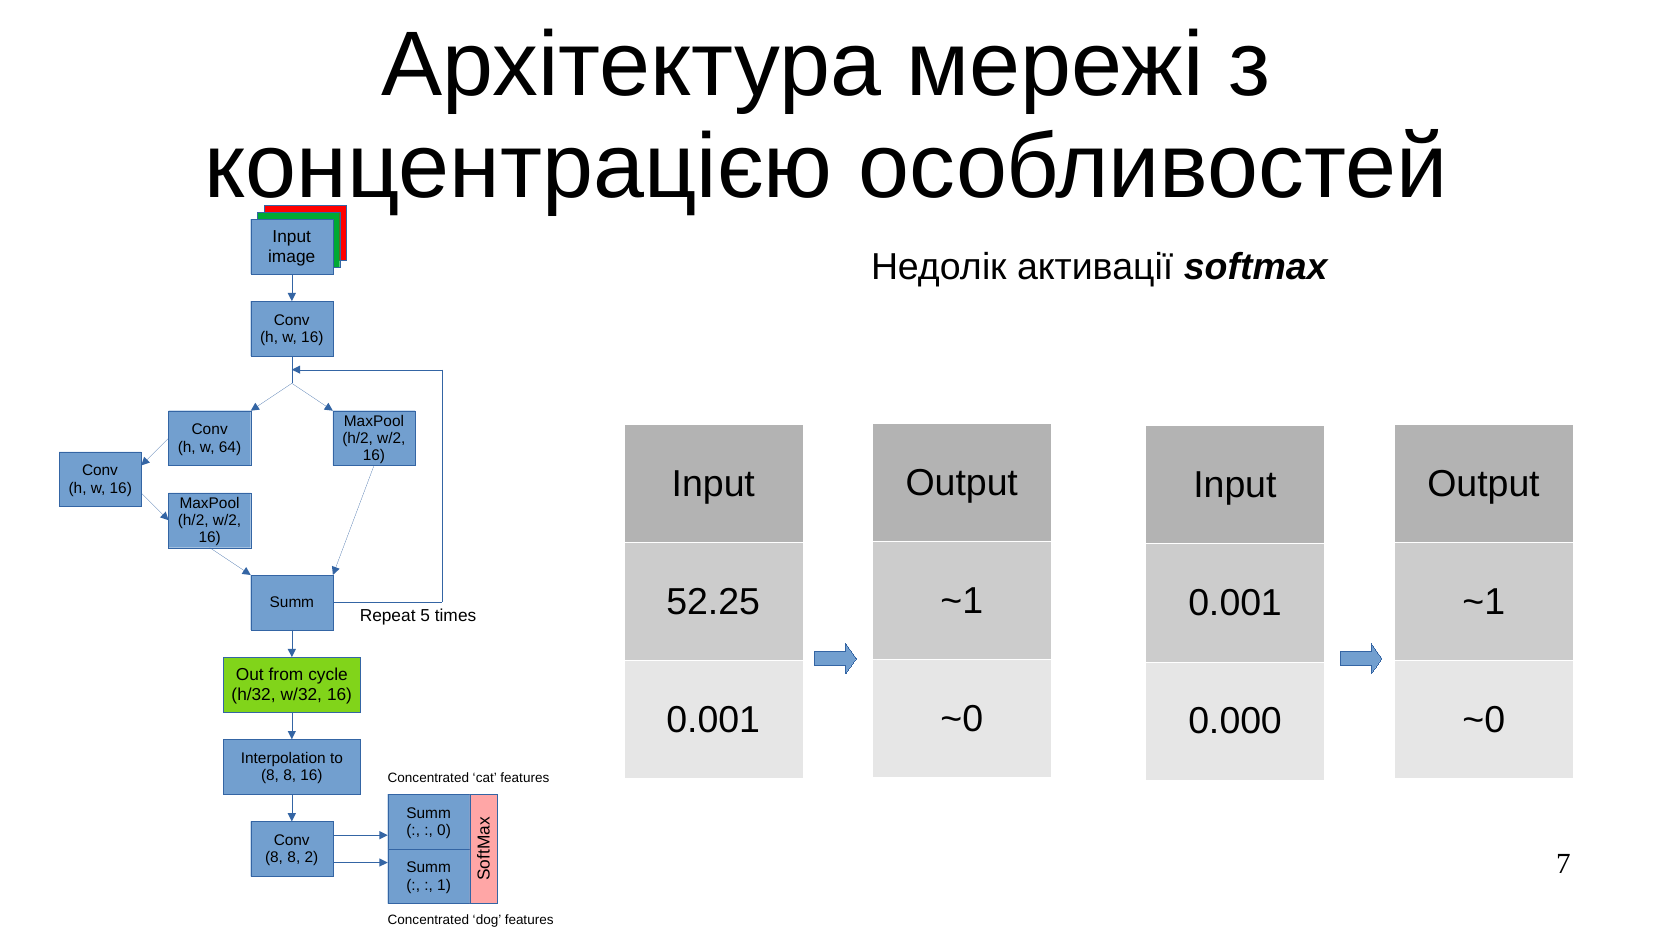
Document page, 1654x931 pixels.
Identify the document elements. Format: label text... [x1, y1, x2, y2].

text_box Недолік активації softmax [856, 238, 1343, 296]
table_header Output [873, 424, 1051, 541]
table_cell 0.001 [1146, 544, 1324, 662]
table_header Input [625, 425, 803, 542]
table_header Input [1146, 426, 1324, 543]
picture [59, 205, 562, 931]
table_header Output [1395, 425, 1573, 542]
text_box [814, 643, 857, 674]
table_cell ~0 [873, 660, 1051, 777]
table_cell ~0 [1395, 661, 1573, 778]
table_cell 0.000 [1146, 663, 1324, 780]
text_box [1340, 643, 1382, 674]
table_cell ~1 [873, 542, 1051, 659]
table_cell ~1 [1395, 543, 1573, 660]
table_cell 0.001 [625, 661, 803, 778]
table_cell 52.25 [625, 543, 803, 660]
title Архітектура мережі з концентрацією особливостей [82, 12, 1571, 218]
